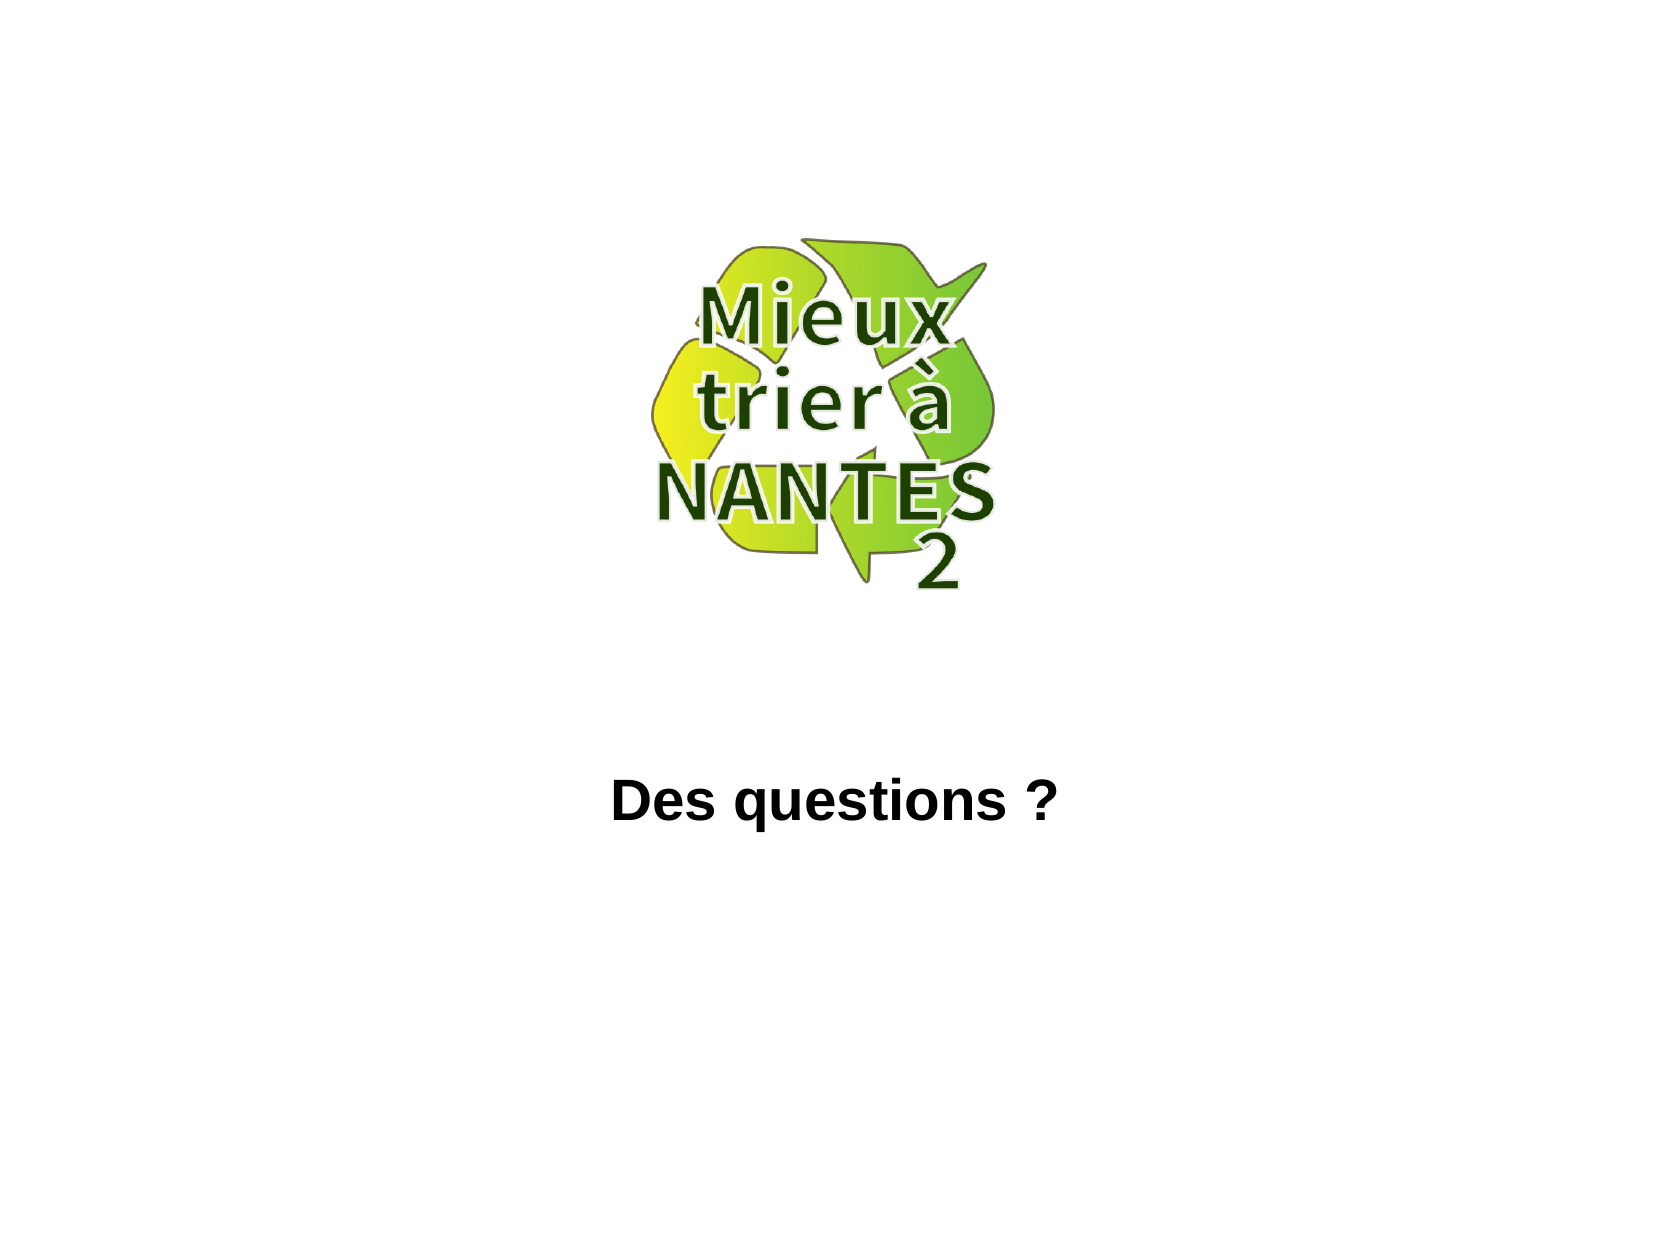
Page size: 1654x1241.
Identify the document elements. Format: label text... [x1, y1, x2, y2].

picture [651, 238, 1007, 592]
text_box Des questions ? [147, 626, 1523, 1096]
